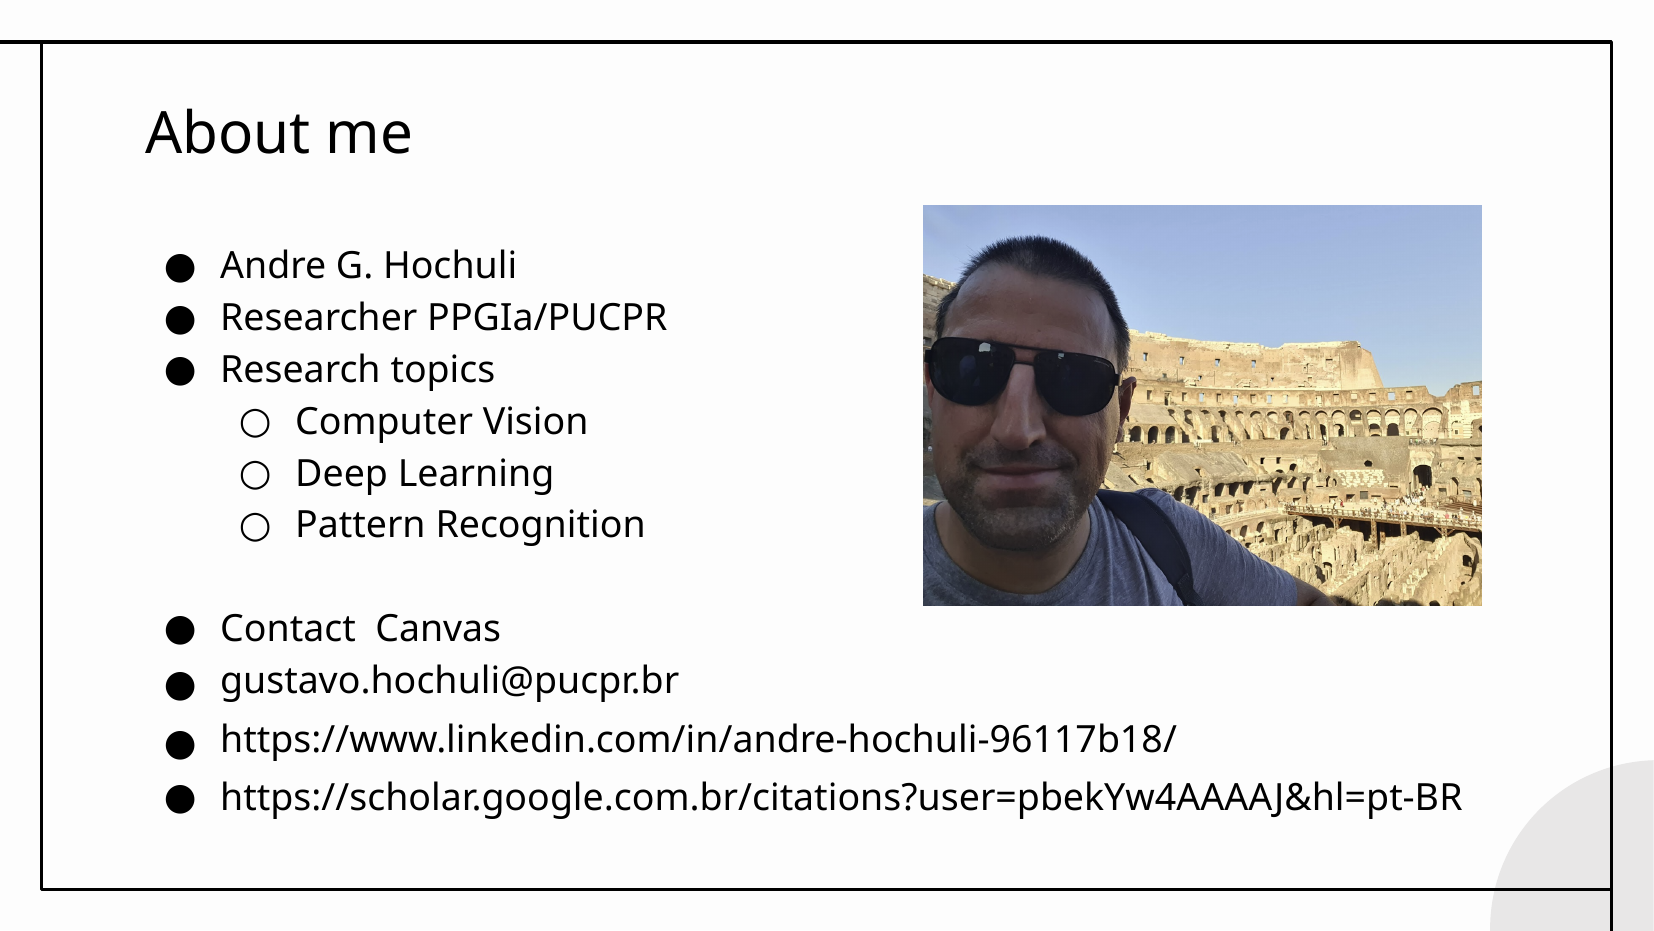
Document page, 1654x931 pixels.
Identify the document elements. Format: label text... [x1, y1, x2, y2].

picture [923, 205, 1482, 606]
title About me [130, 80, 1524, 184]
list Andre G. Hochuli Researcher PPGIa/PUCPR Research topics Computer Vision Deep Learning Pattern Recognition Contact Canvas gustavo.hochuli@pucpr.br https://www.linkedin.com/in/andre-hochuli-96117b18/ https://scholar.google.com.br/citations?user=pbekYw4AAAAJ&hl=pt-BR [130, 219, 1524, 805]
